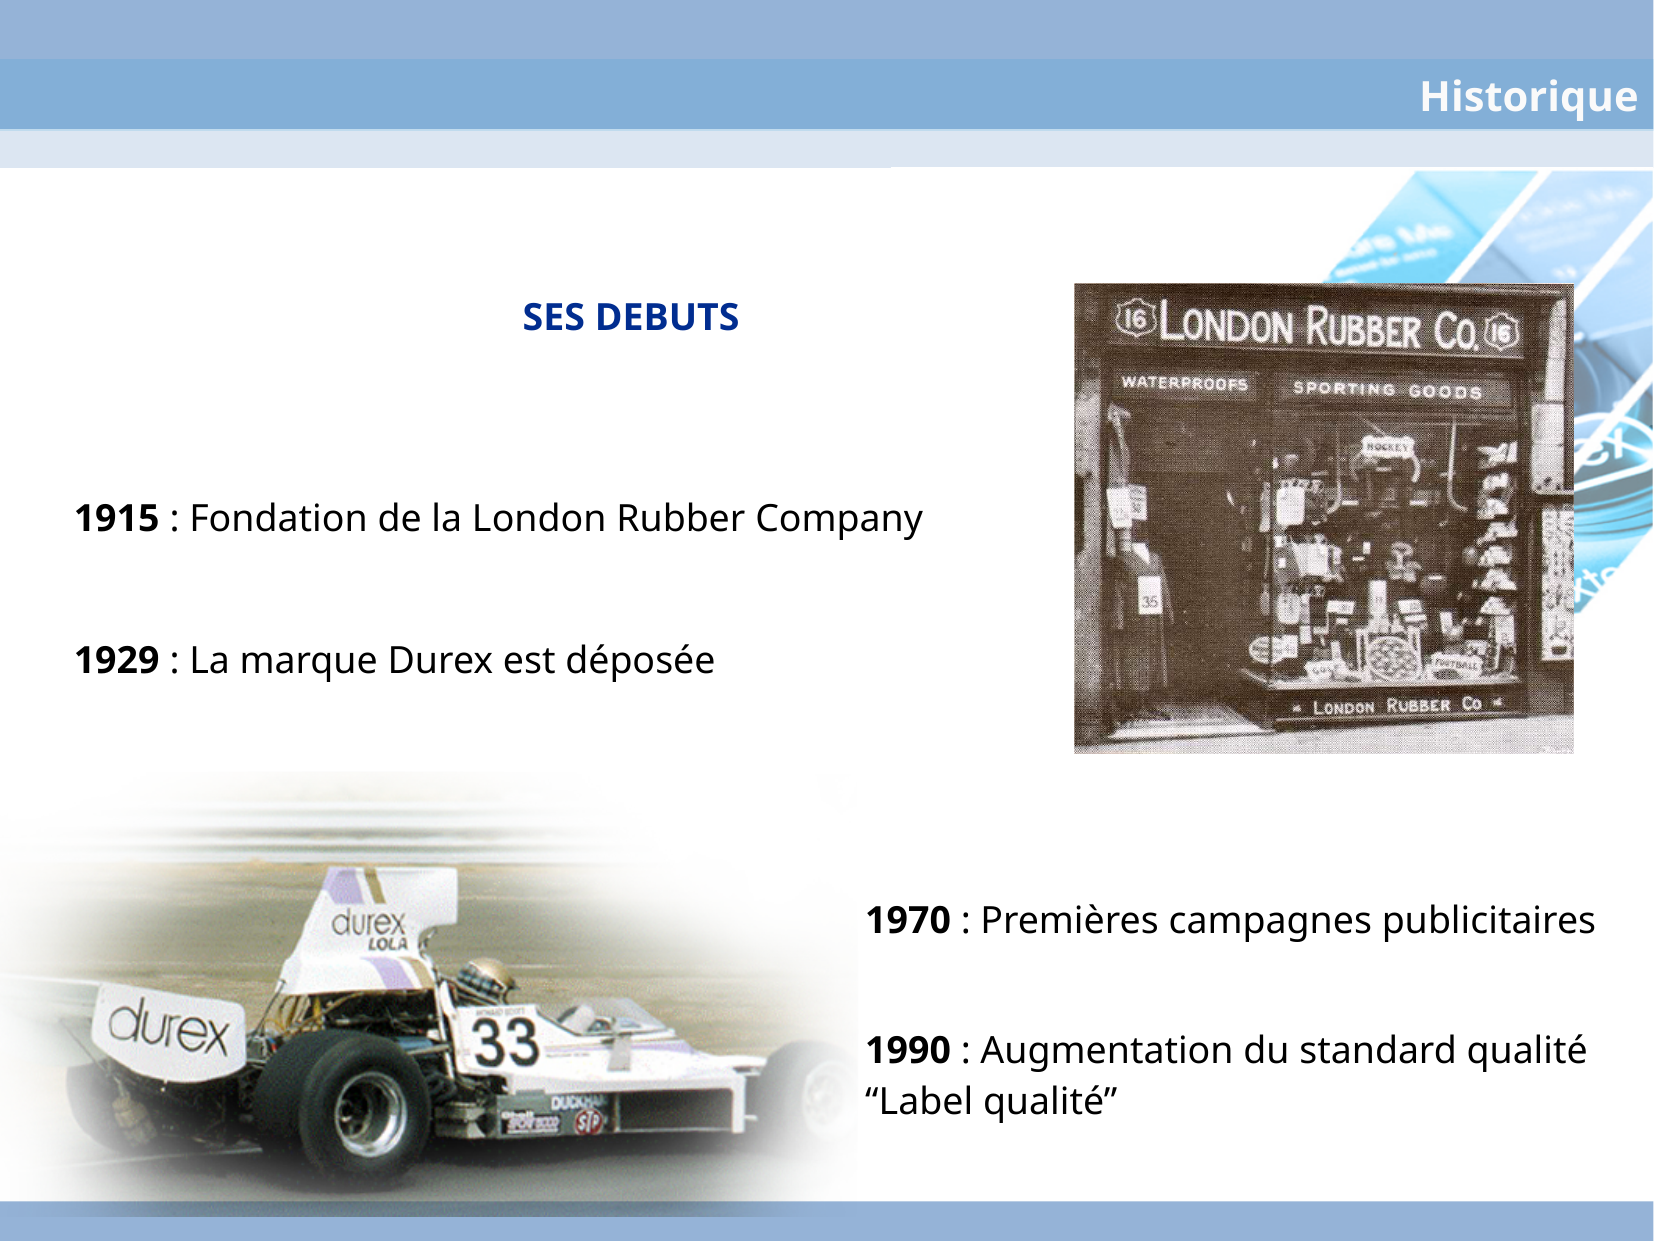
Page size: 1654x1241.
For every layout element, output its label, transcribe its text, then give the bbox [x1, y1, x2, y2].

text_box 1970 : Premières campagnes publicitaires [850, 885, 1642, 946]
text_box [0, 121, 1654, 168]
picture [0, 167, 1654, 1217]
text_box 1915 : Fondation de la London Rubber Company [59, 484, 1028, 544]
text_box SES DEBUTS [507, 283, 756, 343]
text_box 1990 : Augmentation du standard qualité “Label qualité” [850, 1015, 1619, 1120]
text_box [0, 0, 1654, 59]
text_box 1929 : La marque Durex est déposée [59, 625, 1028, 686]
text_box Historique [0, 59, 1654, 121]
text_box [0, 1201, 1654, 1241]
